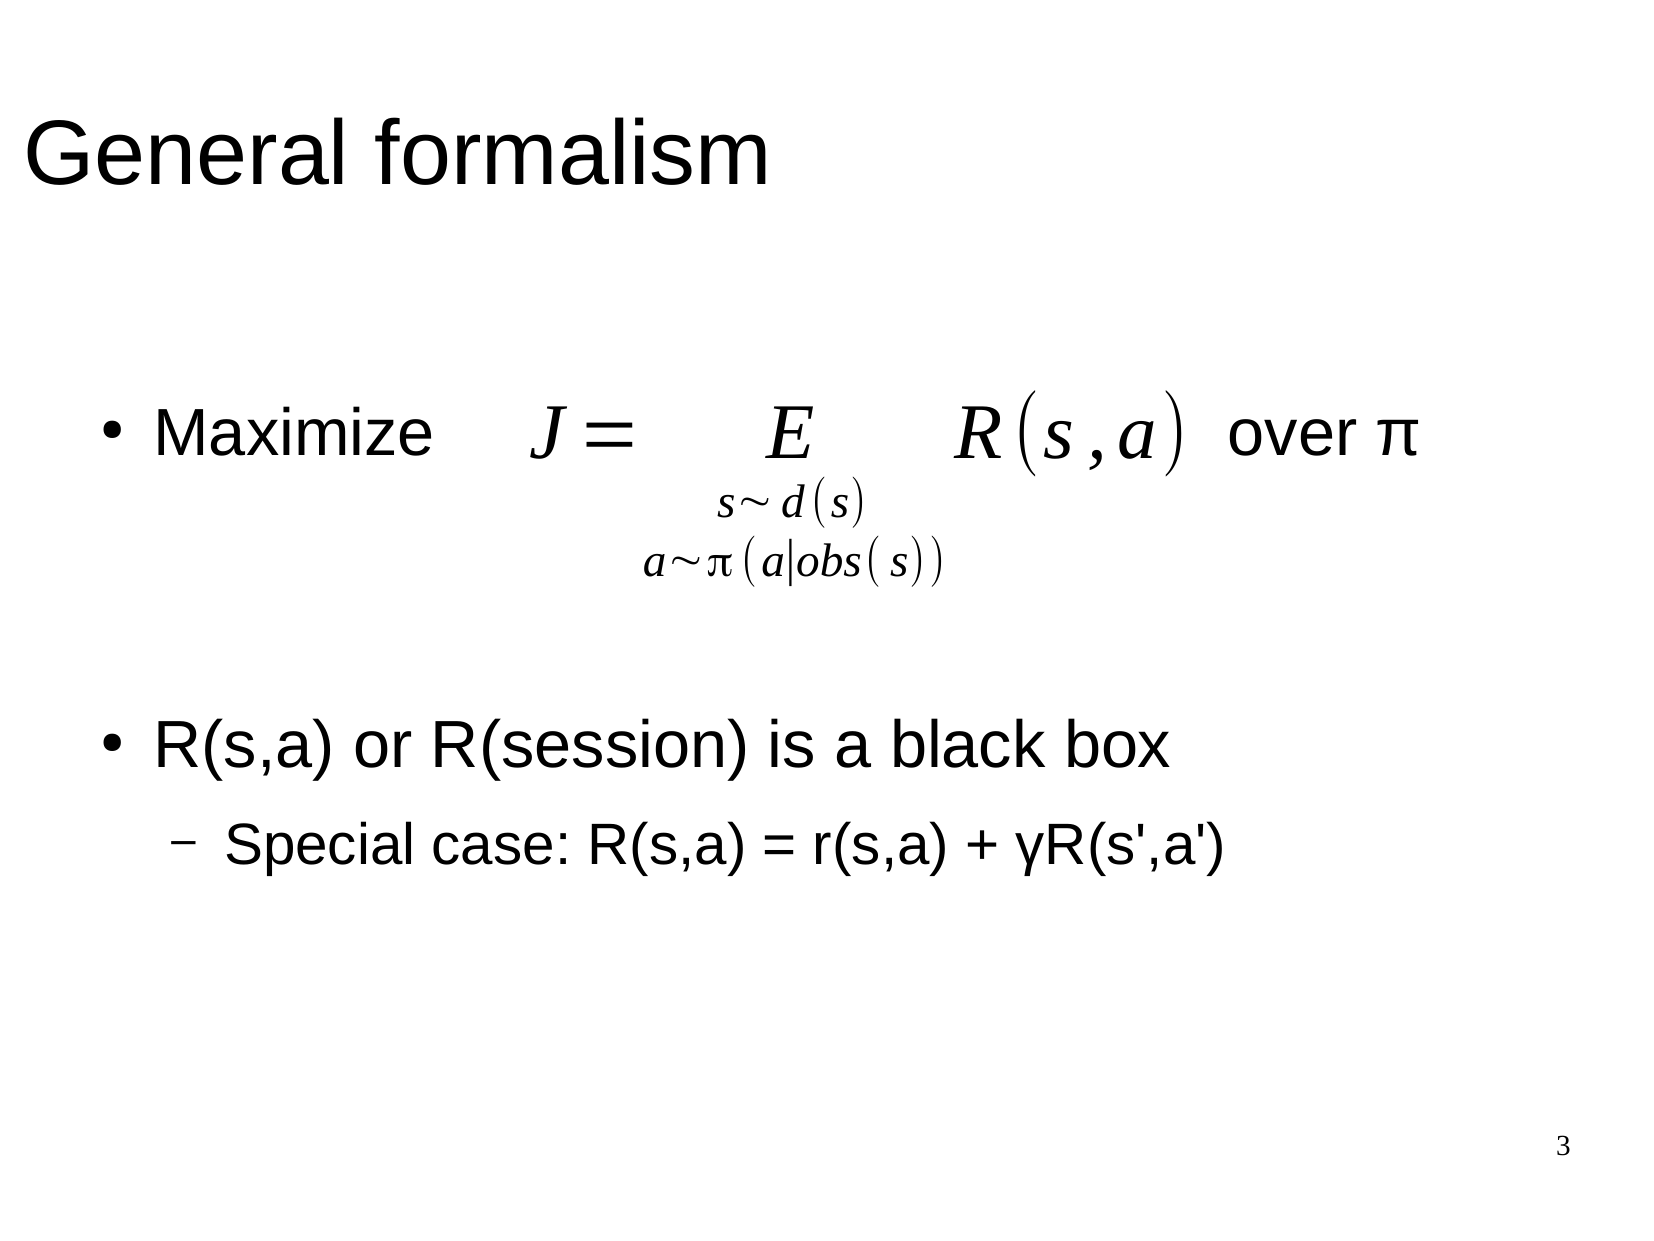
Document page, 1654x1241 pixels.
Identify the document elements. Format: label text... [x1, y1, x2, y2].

chart [509, 384, 1207, 590]
title General formalism [23, 49, 1512, 257]
list Maximize over π R(s,a) or R(session) is a black box Special case: R(s,a) = r(s,a) + γR(s',a') [82, 290, 1571, 1241]
